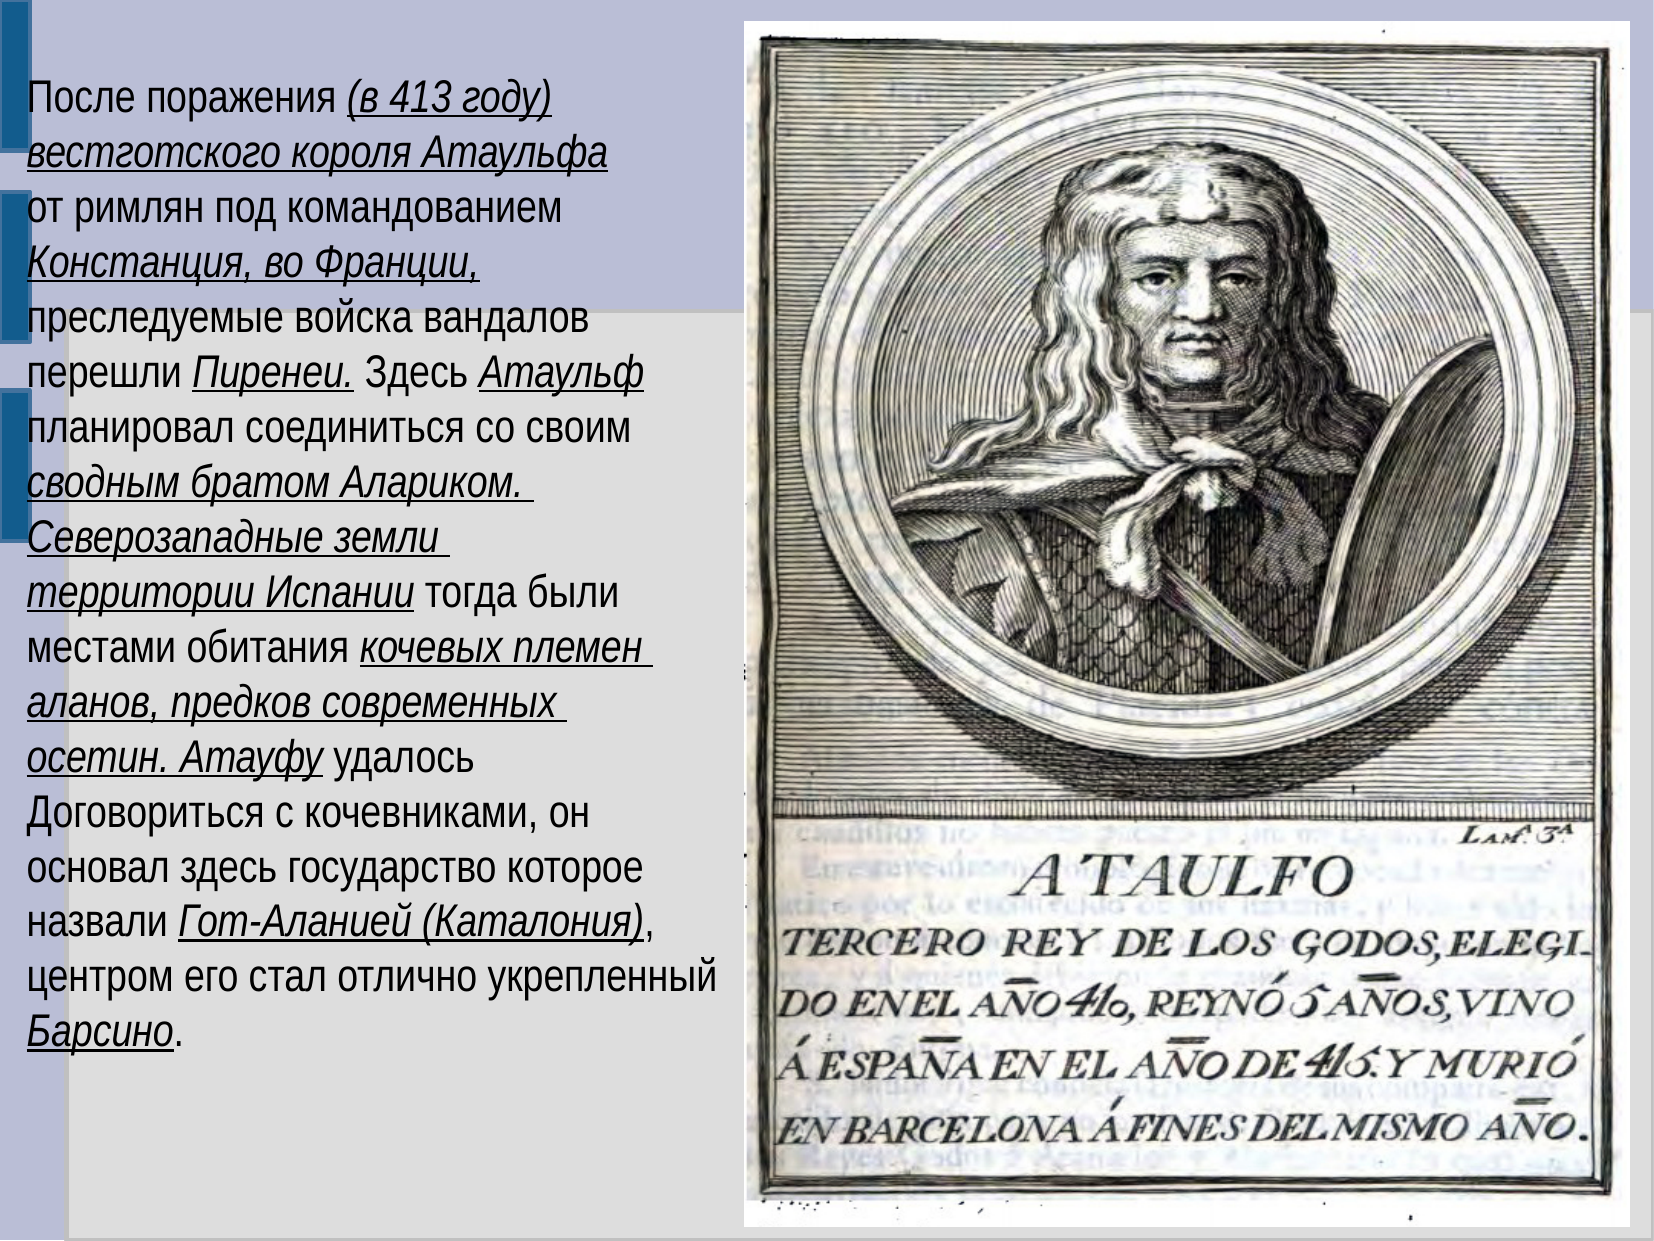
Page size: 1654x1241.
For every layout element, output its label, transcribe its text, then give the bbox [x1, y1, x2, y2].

picture [744, 21, 1630, 1227]
text_box После поражения (в 413 году) вестготского короля Атаульфа от римлян под командованием Констанция, во Франции, преследуемые войска вандалов перешли Пиренеи. Здесь Атаульф планировал соединиться со своим сводным братом Алариком. Северозападные земли территории Испании тогда были местами обитания кочевых племен аланов, предков современных осетин. Атауфу удалось Договориться с кочевниками, он основал здесь государство которое назвали Гот-Аланией (Каталония), центром его стал отлично укрепленный Барсино. [11, 59, 744, 1170]
